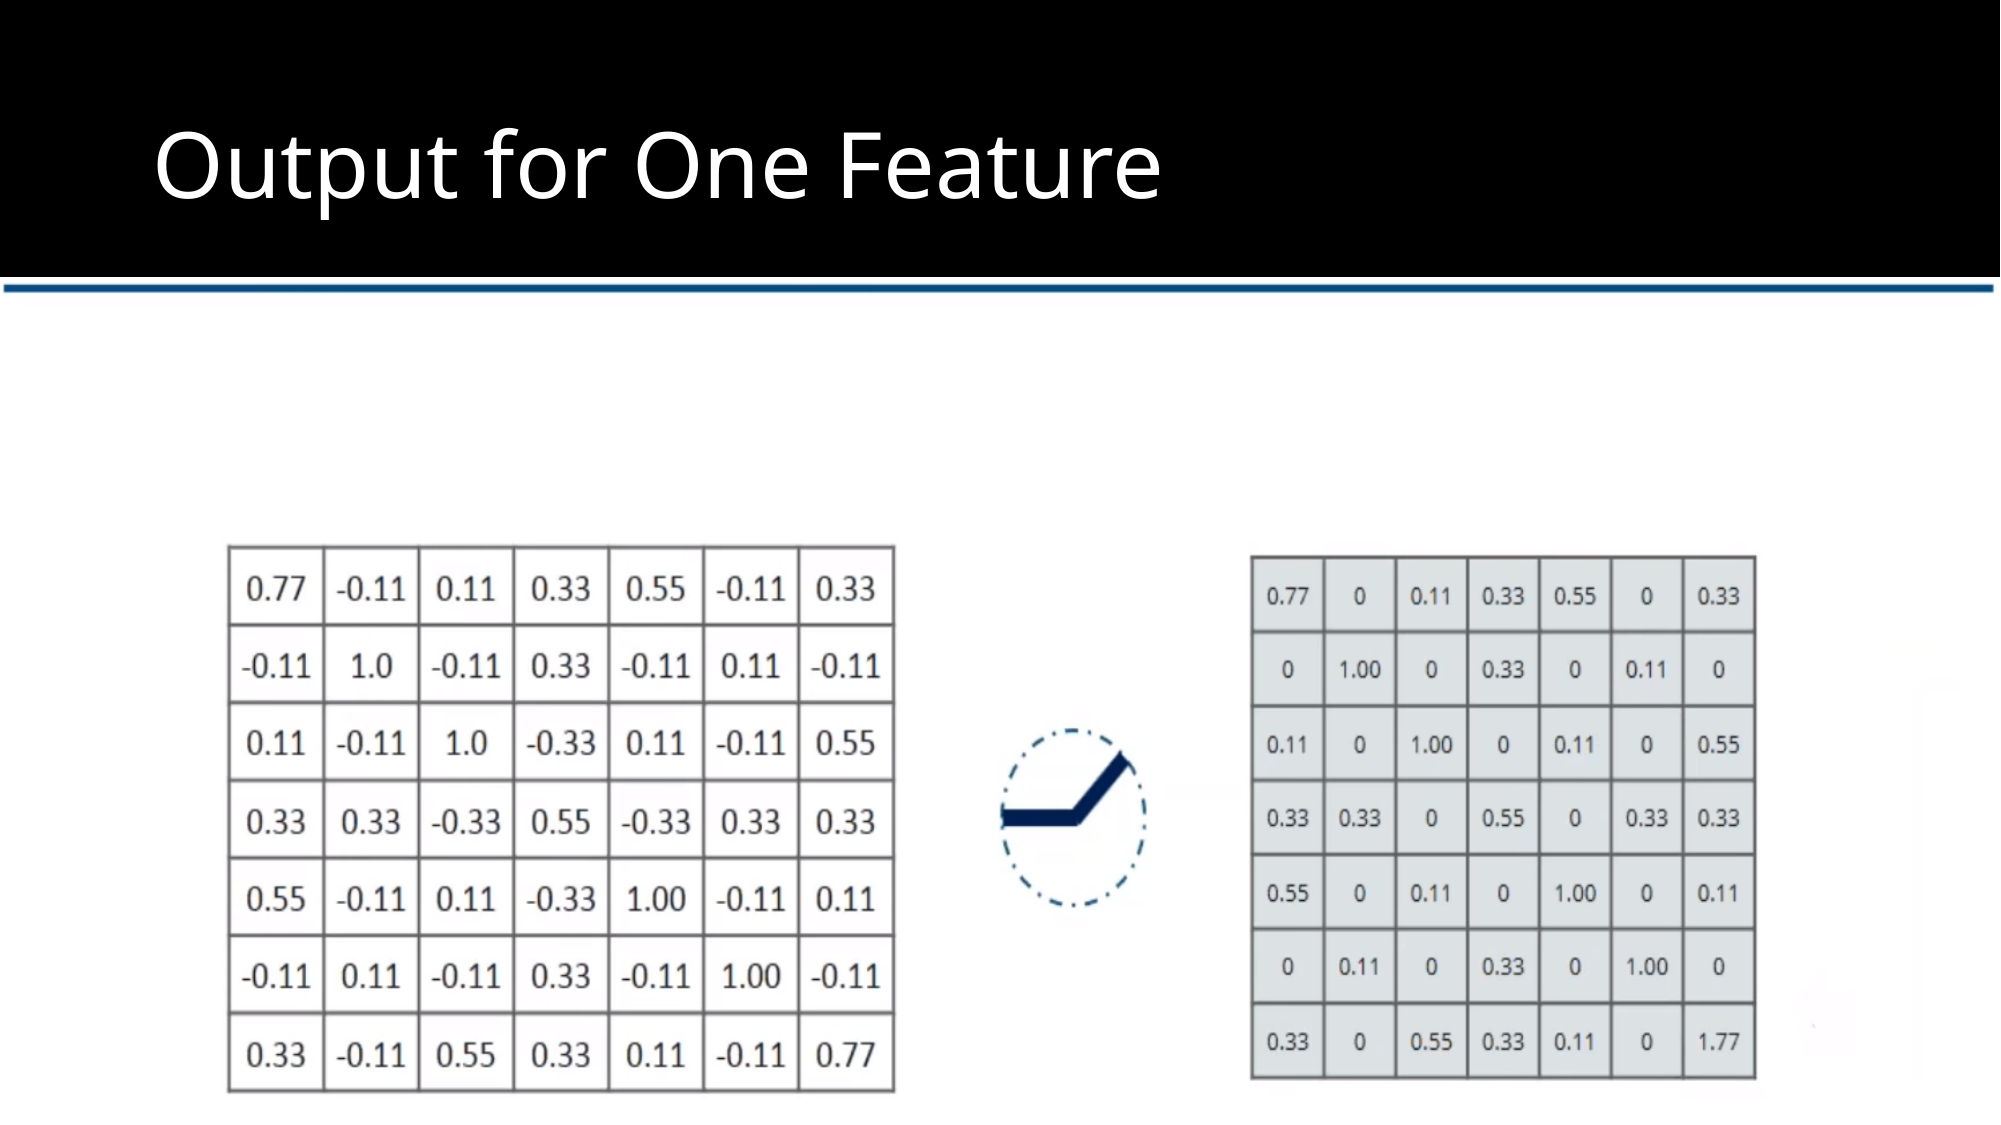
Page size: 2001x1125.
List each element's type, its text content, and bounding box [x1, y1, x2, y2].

picture [0, 277, 2000, 1125]
text_box Output for One Feature [137, 59, 1863, 278]
